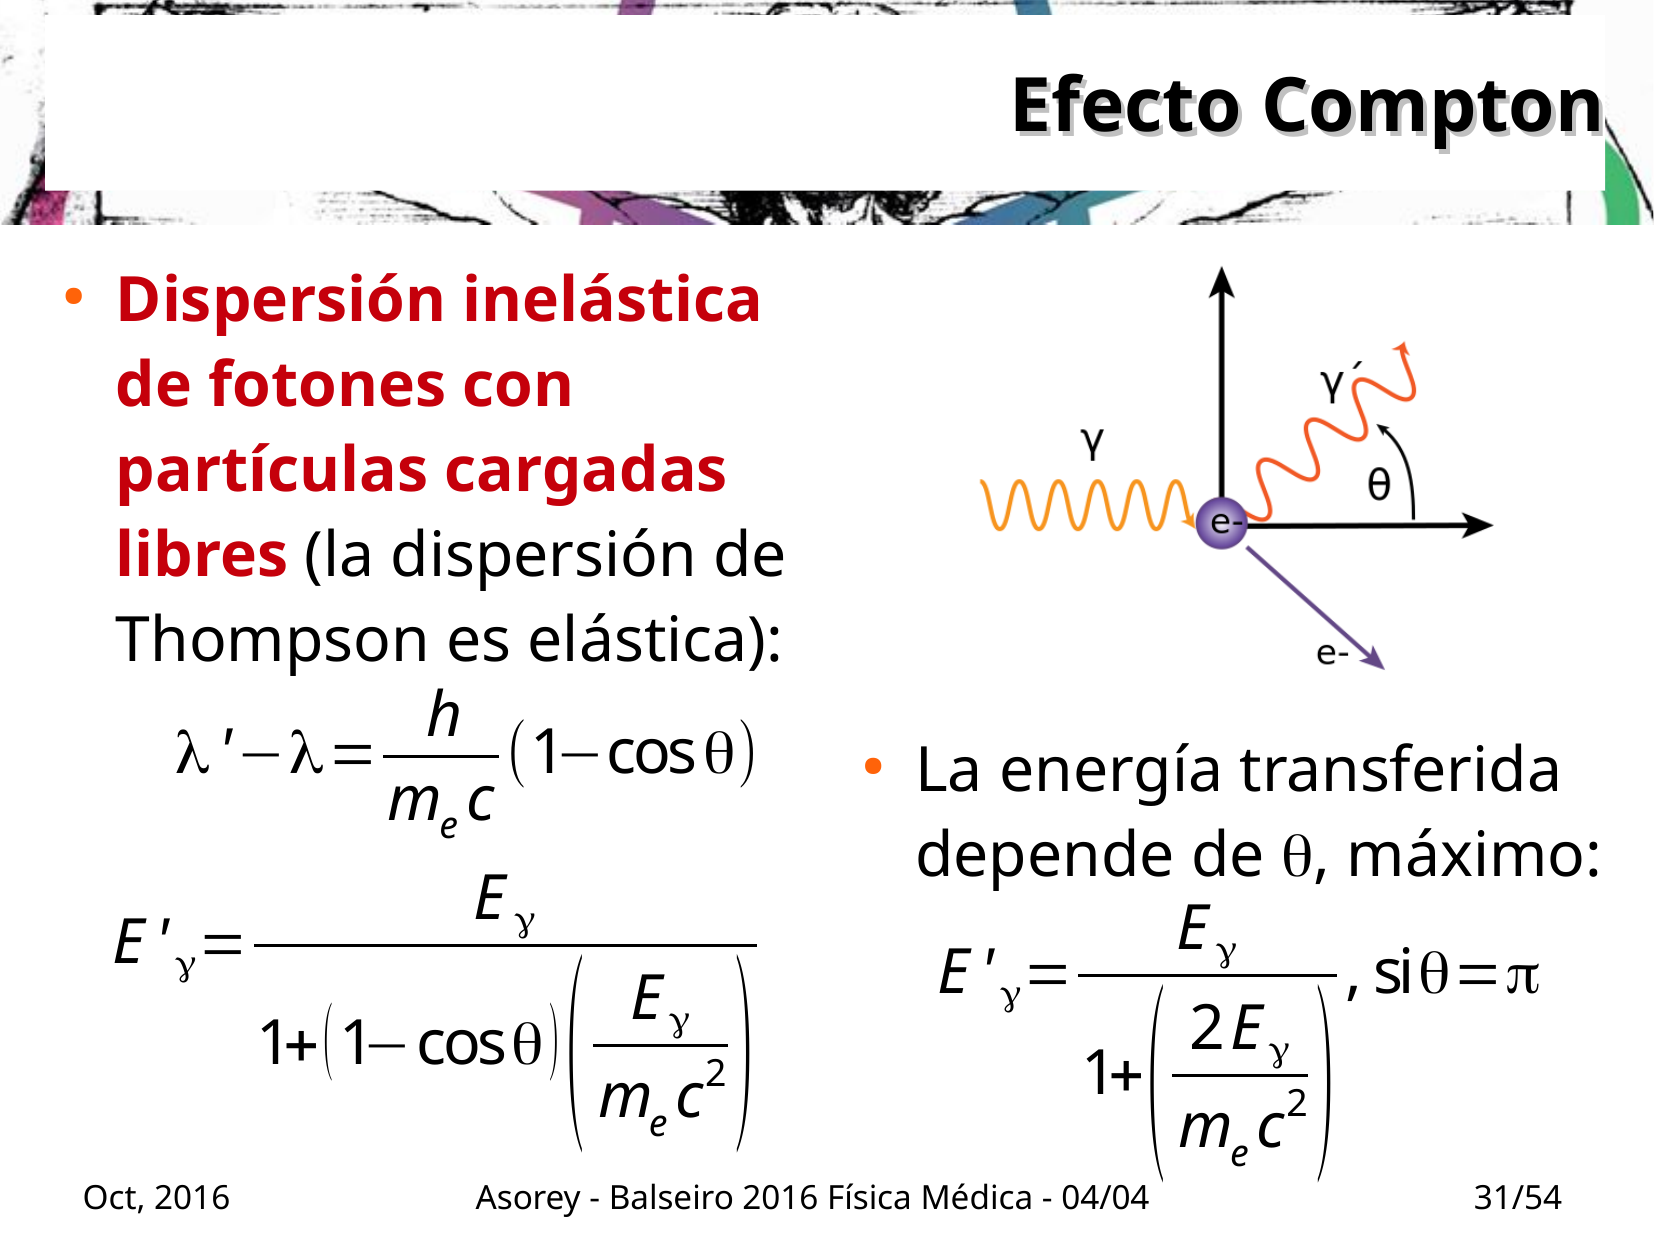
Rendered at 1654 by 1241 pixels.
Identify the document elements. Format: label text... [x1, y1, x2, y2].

list Dispersión inelástica de fotones con partículas cargadas libres (la dispersión de Thompson es elástica): [45, 255, 807, 1156]
chart [167, 675, 766, 848]
title Efecto Compton [45, 15, 1606, 191]
chart [105, 858, 766, 1156]
list La energía transferida depende de q, máximo: [844, 725, 1606, 1155]
chart [930, 888, 1549, 1186]
picture [955, 254, 1495, 685]
picture [0, 0, 1654, 225]
